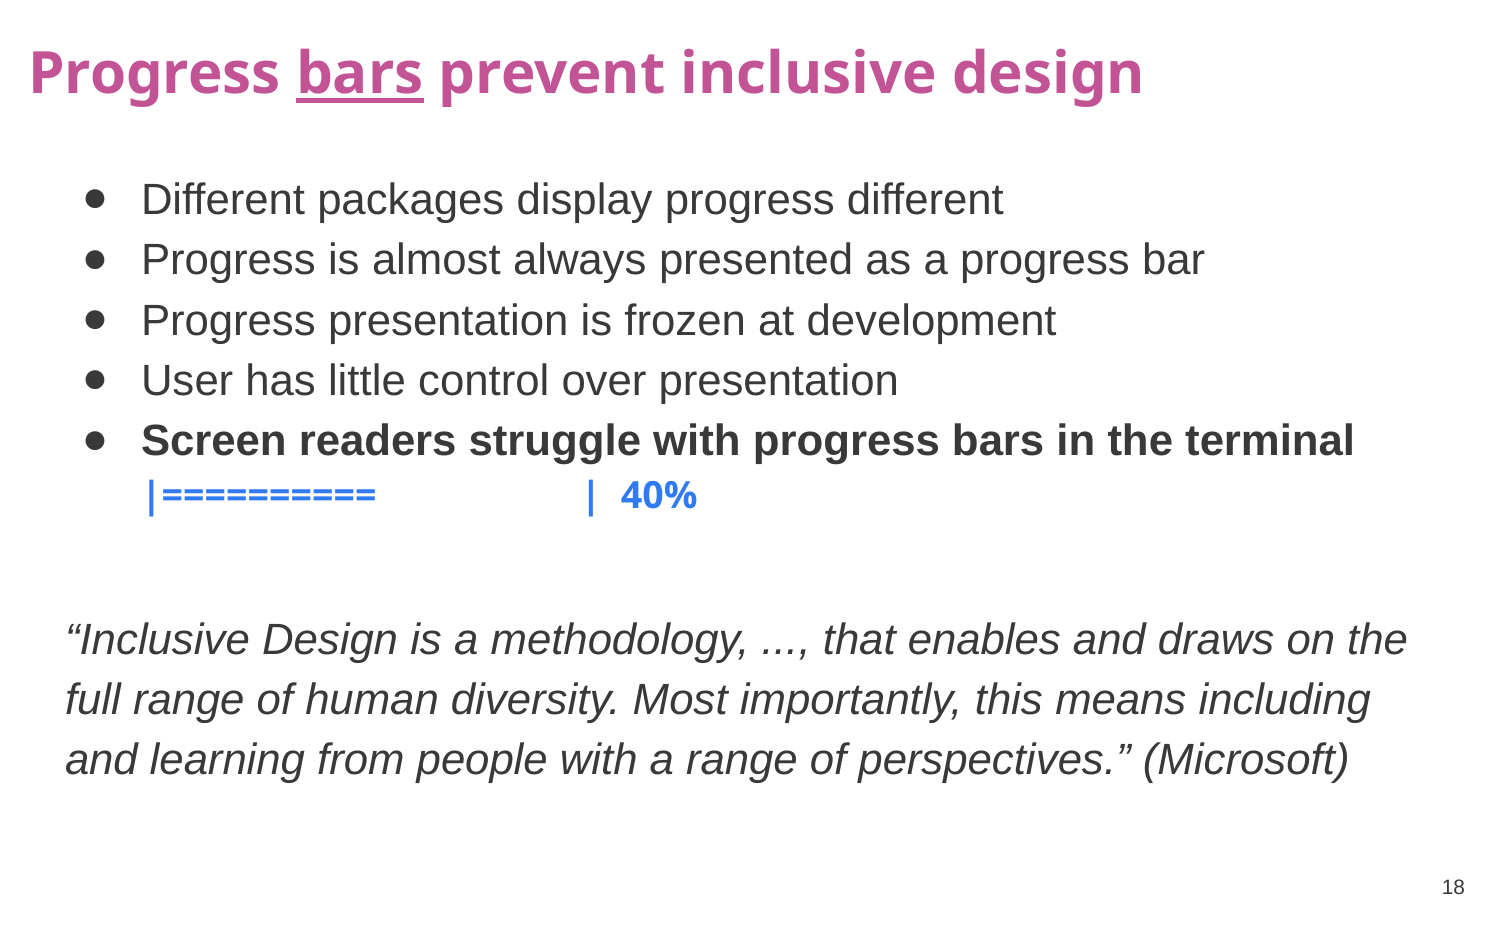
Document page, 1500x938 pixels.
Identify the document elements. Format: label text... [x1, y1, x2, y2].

list Different packages display progress different Progress is almost always presented as a progress bar Progress presentation is frozen at development User has little control over presentation Screen readers struggle with progress bars in the terminal |========== | 40% [51, 147, 1449, 557]
text_box “Inclusive Design is a methodology, ..., that enables and draws on the full range of human diversity. Most importantly, this means including and learning from people with a range of perspectives.” (Microsoft) [49, 587, 1448, 833]
slide_number <number> [1389, 849, 1480, 922]
title Progress bars prevent inclusive design [13, 20, 1480, 136]
